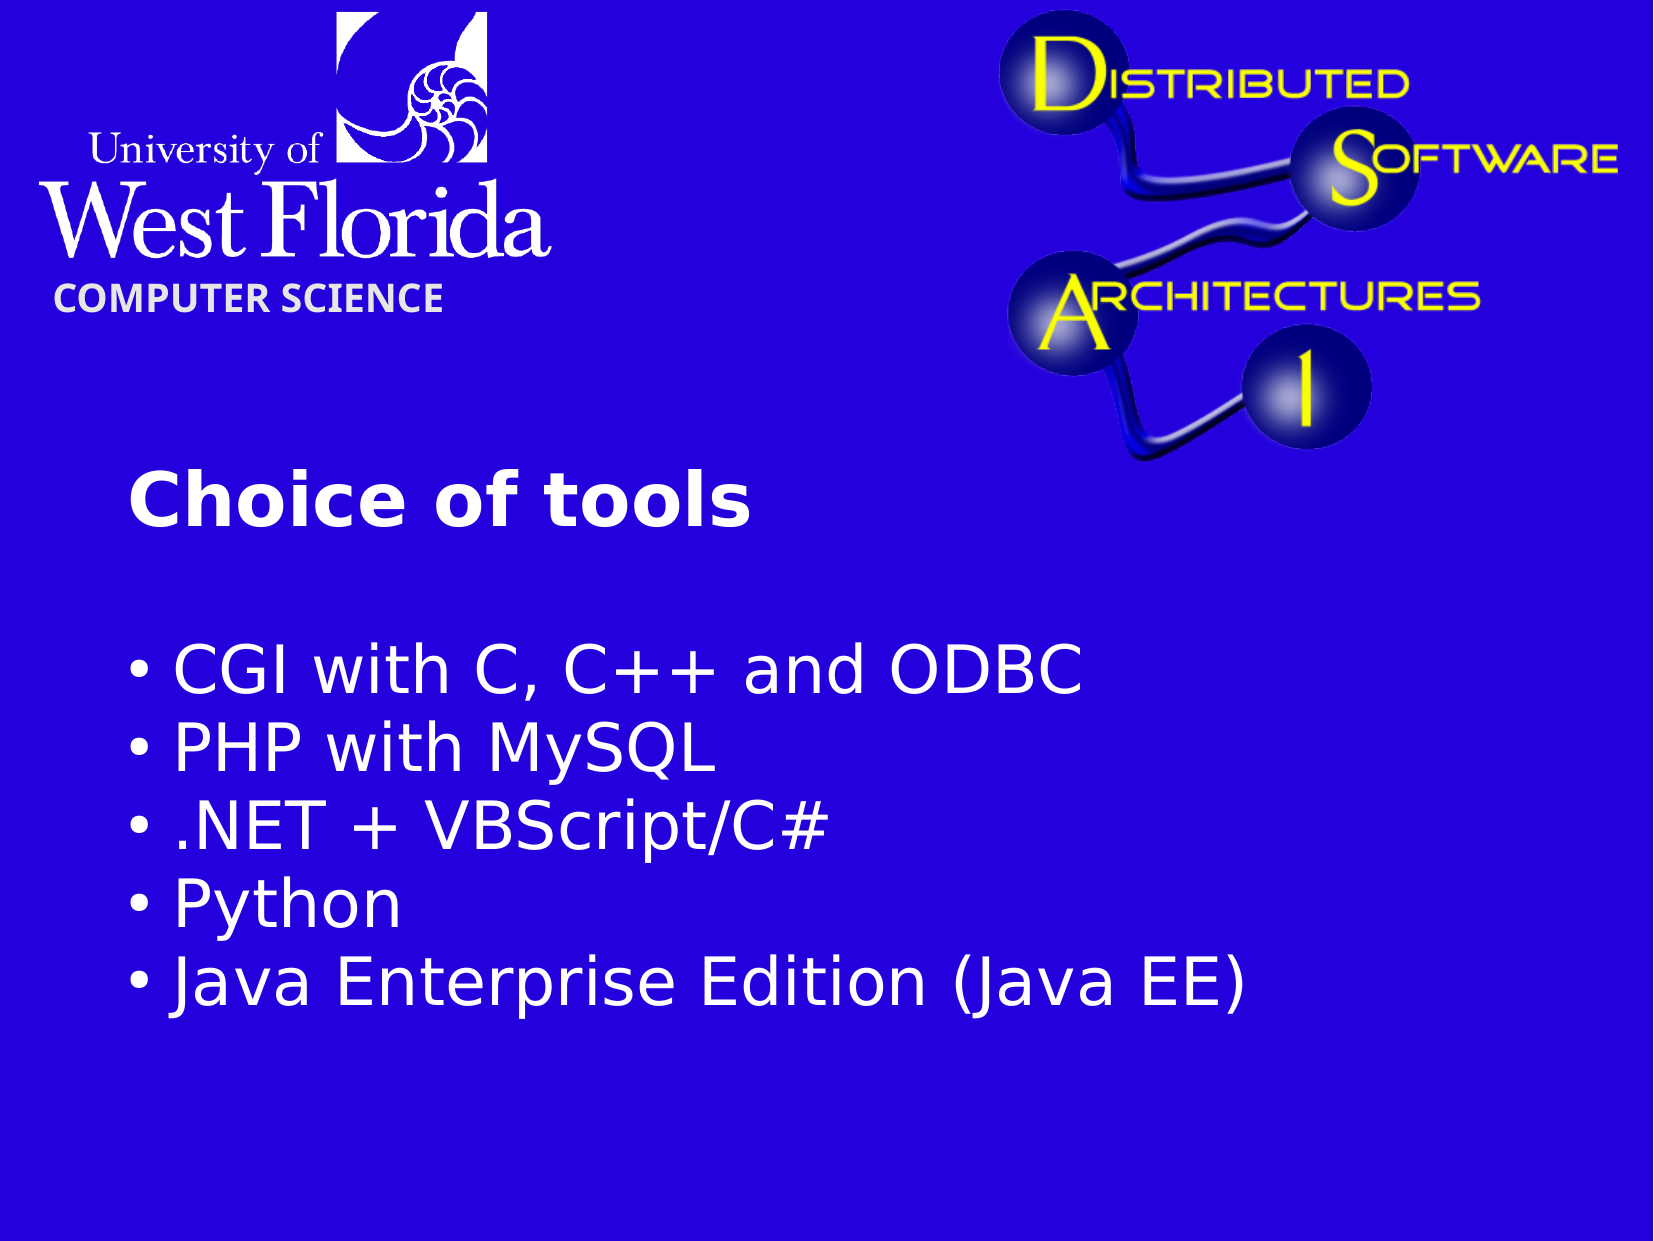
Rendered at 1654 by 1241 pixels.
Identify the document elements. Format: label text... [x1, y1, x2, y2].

text_box COMPUTER SCIENCE [37, 262, 563, 334]
text_box Choice of tools CGI with C, C++ and ODBC PHP with MySQL .NET + VBScript/C# Python Java Enterprise Edition (Java EE) [112, 450, 1613, 1029]
picture [37, 0, 559, 262]
picture [910, 0, 1653, 506]
